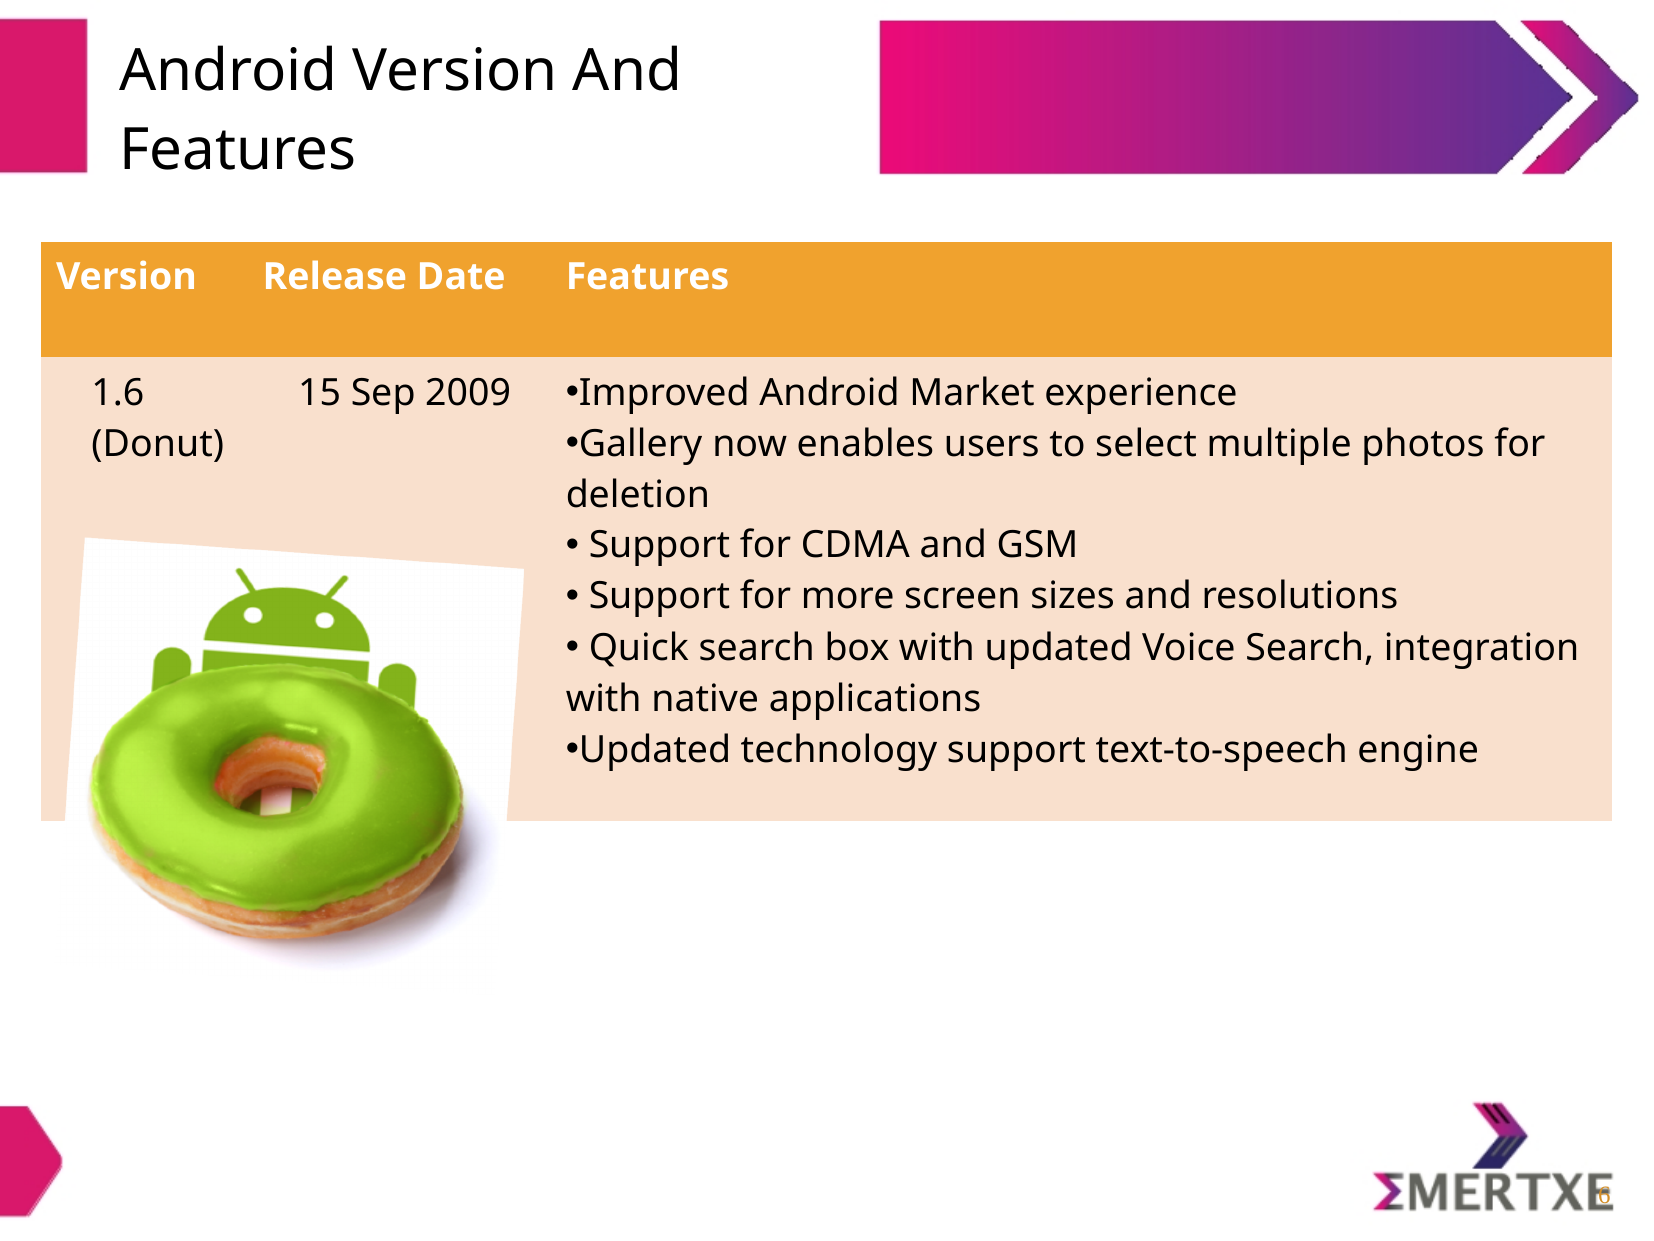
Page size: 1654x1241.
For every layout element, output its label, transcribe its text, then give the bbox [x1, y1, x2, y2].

table_cell 15 Sep 2009 [248, 357, 551, 821]
table_cell Improved Android Market experience Gallery now enables users to select multiple photos for deletion Support for CDMA and GSM Support for more screen sizes and resolutions Quick search box with updated Voice Search, integration with native applications Updated technology support text-to-speech engine [551, 357, 1612, 821]
text_box <number> [1488, 1170, 1626, 1216]
table_cell 1.6 (Donut) [41, 357, 248, 821]
table_header Features [551, 242, 1612, 357]
table_header Release Date [248, 242, 551, 357]
table_header Version [41, 242, 248, 357]
text_box Android Version And Features [105, 20, 1008, 181]
picture [0, 0, 1654, 1241]
